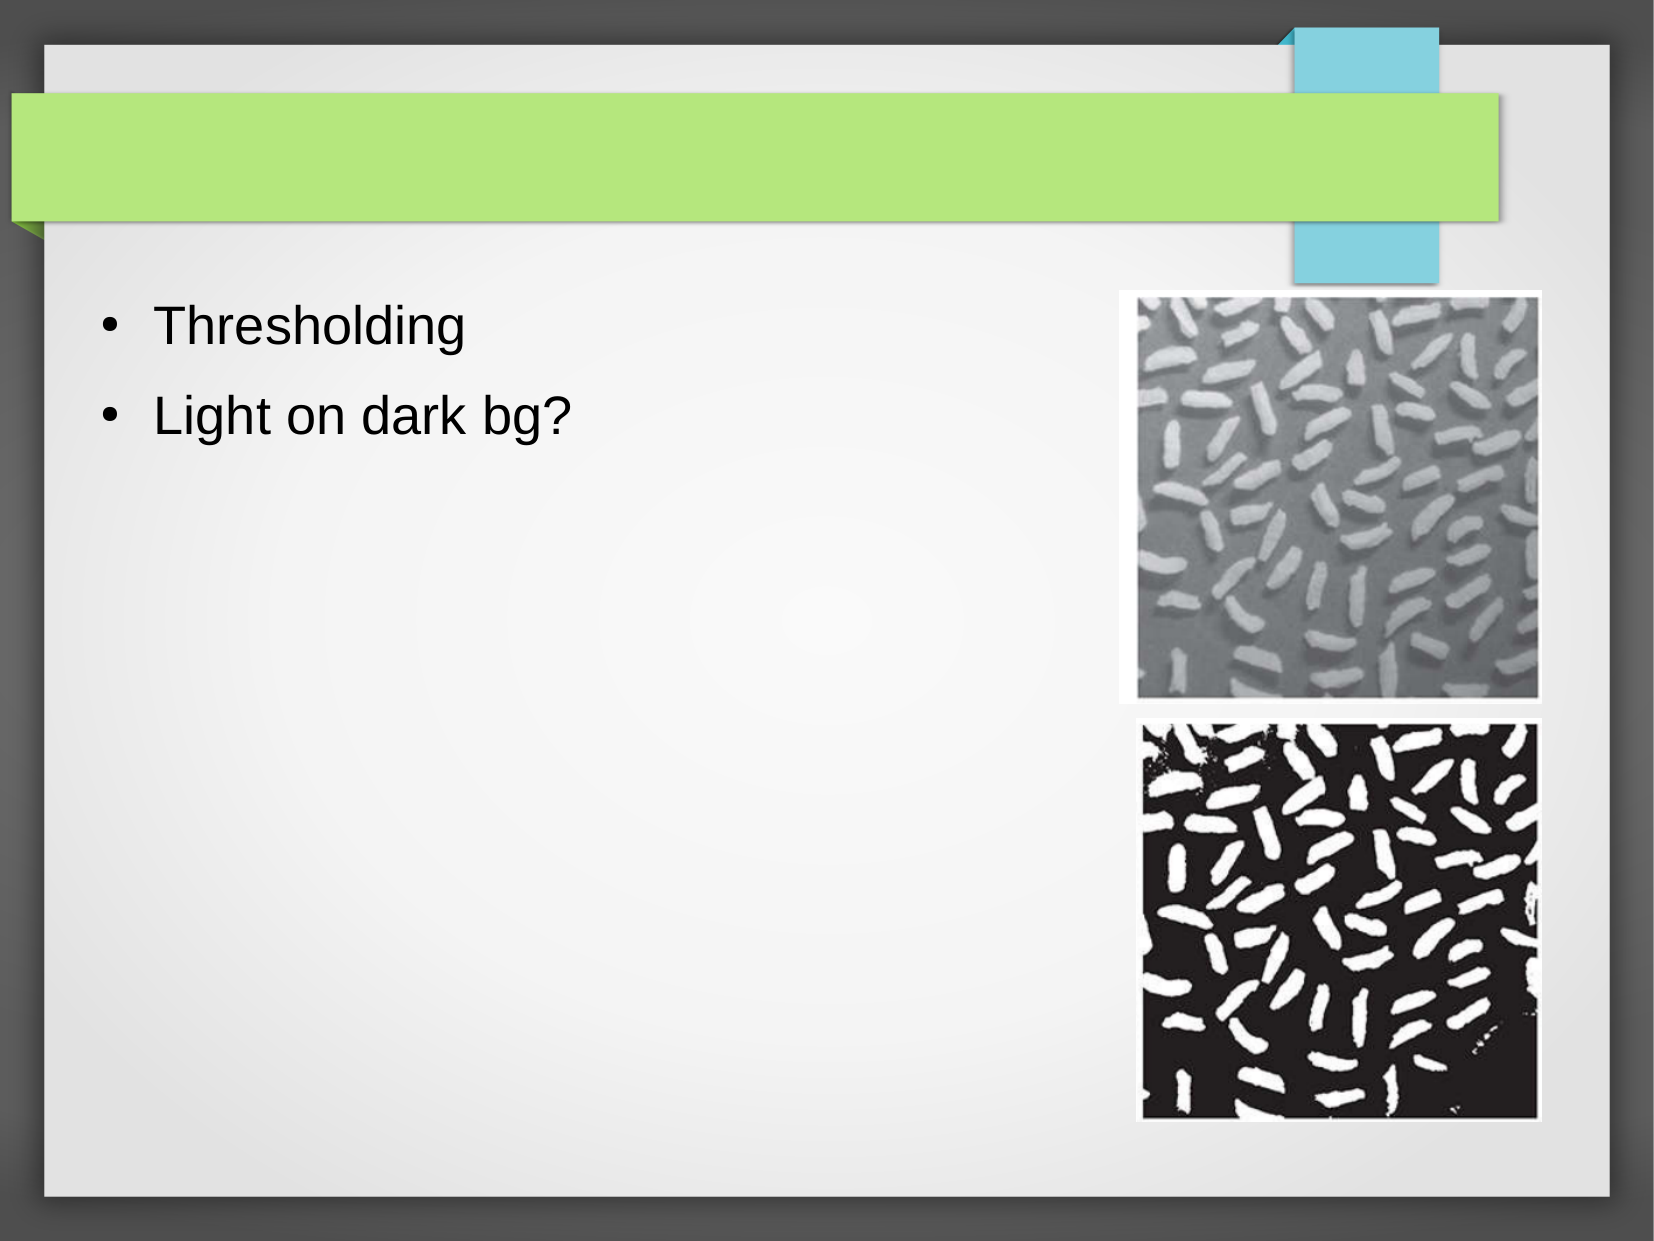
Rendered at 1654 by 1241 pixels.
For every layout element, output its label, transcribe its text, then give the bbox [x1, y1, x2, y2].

picture [0, 0, 1654, 1241]
list Thresholding Light on dark bg? [82, 295, 1571, 1015]
